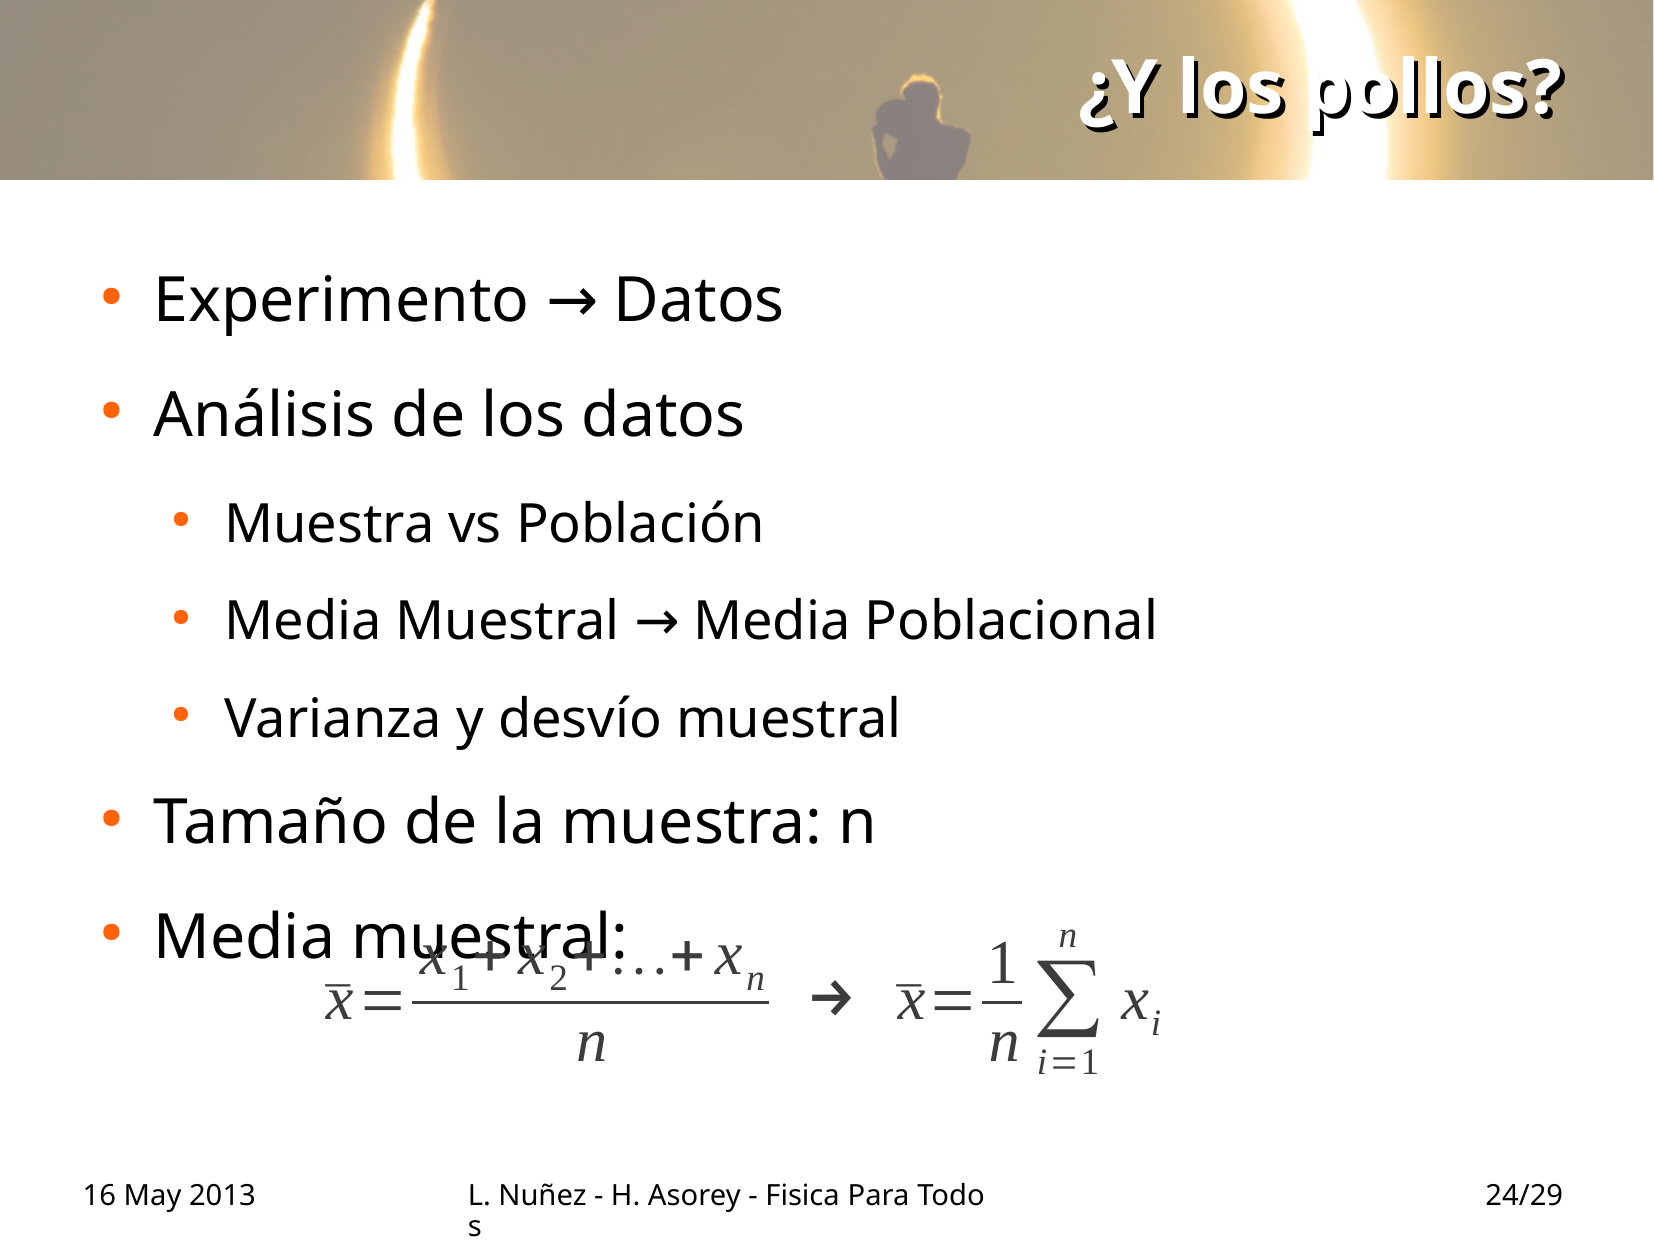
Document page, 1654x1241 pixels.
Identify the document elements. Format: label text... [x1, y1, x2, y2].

picture [0, 0, 1654, 180]
chart [315, 915, 1170, 1084]
title ¿Y los pollos? [75, 19, 1564, 151]
list Experimento → Datos Análisis de los datos Muestra vs Población Media Muestral → Media Poblacional Varianza y desvío muestral Tamaño de la muestra: n Media muestral: [82, 255, 1571, 1156]
